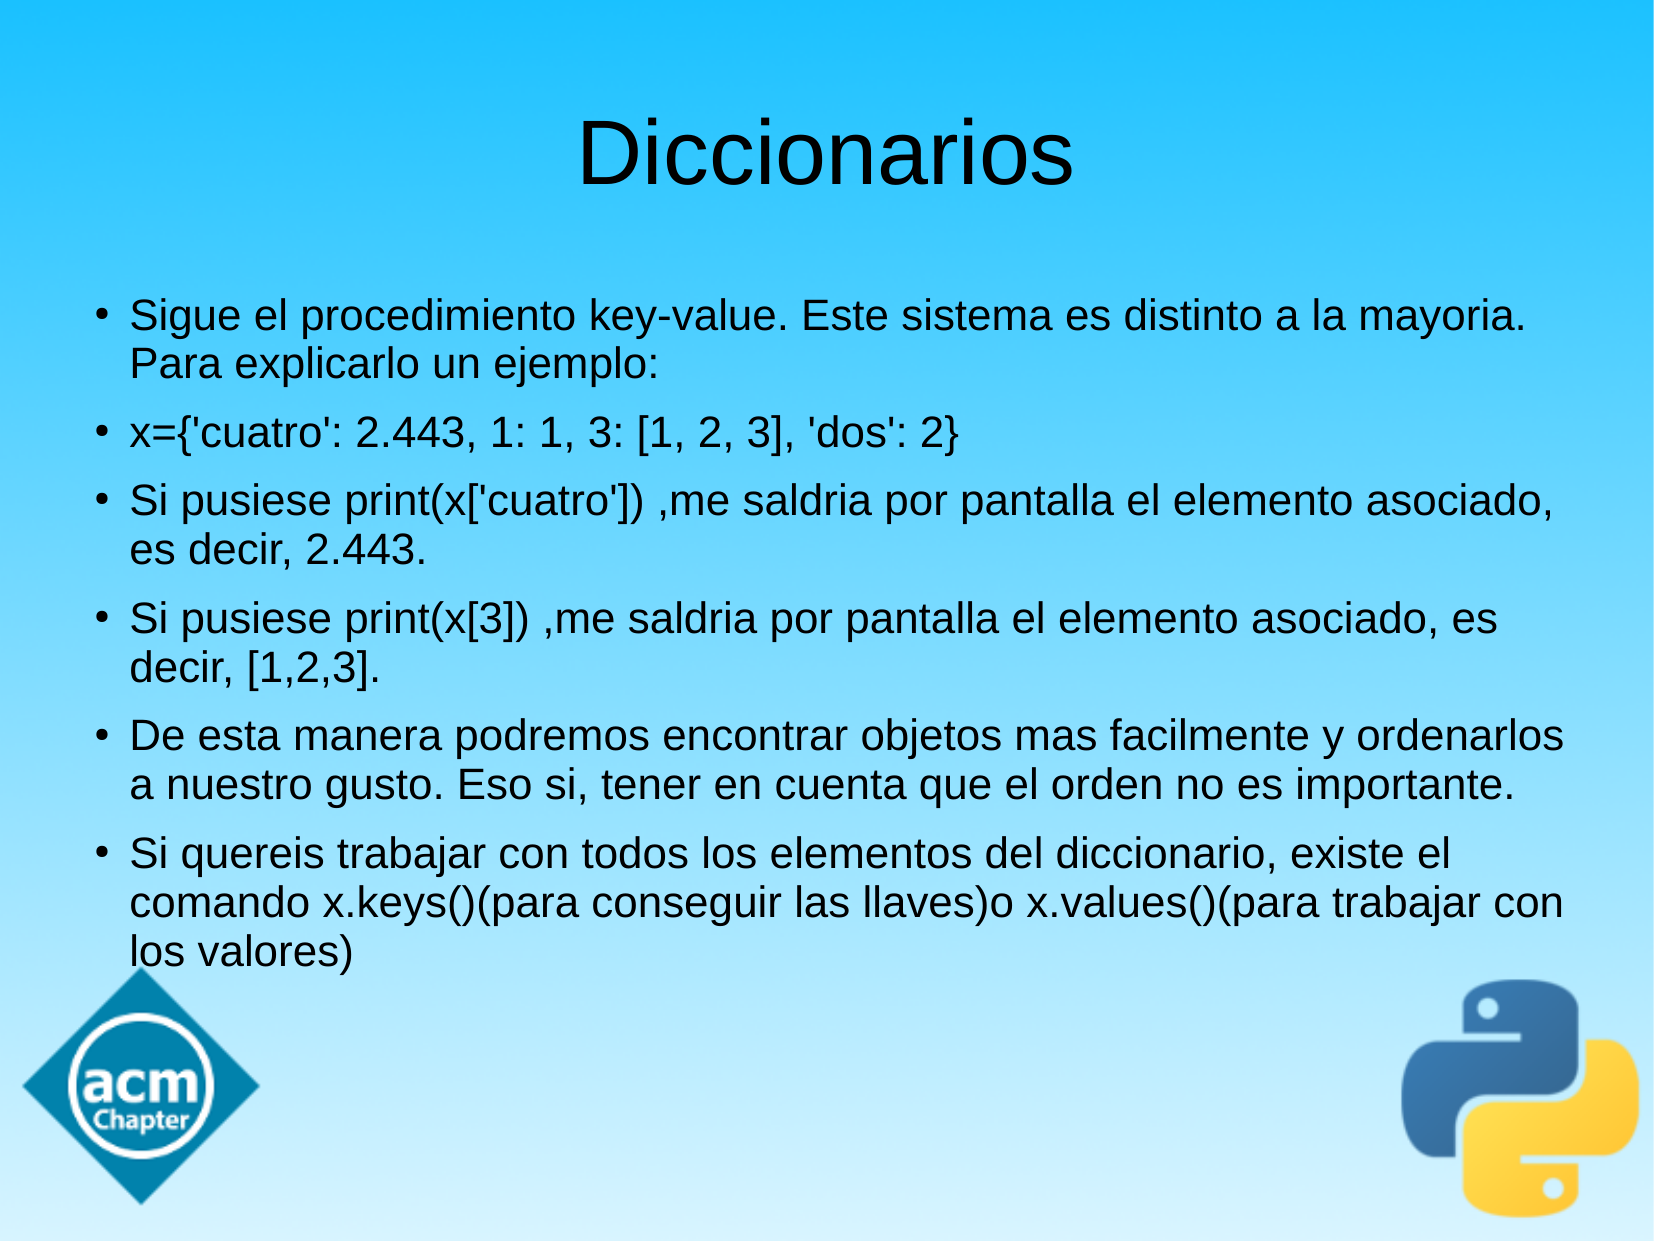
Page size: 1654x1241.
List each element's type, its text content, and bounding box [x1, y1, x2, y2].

picture [0, 0, 1654, 1241]
title Diccionarios [82, 49, 1571, 257]
list Sigue el procedimiento key-value. Este sistema es distinto a la mayoria. Para explicarlo un ejemplo: x={'cuatro': 2.443, 1: 1, 3: [1, 2, 3], 'dos': 2} Si pusiese print(x['cuatro']) ,me saldria por pantalla el elemento asociado, es decir, 2.443. Si pusiese print(x[3]) ,me saldria por pantalla el elemento asociado, es decir, [1,2,3]. De esta manera podremos encontrar objetos mas facilmente y ordenarlos a nuestro gusto. Eso si, tener en cuenta que el orden no es importante. Si quereis trabajar con todos los elementos del diccionario, existe el comando x.keys()(para conseguir las llaves)o x.values()(para trabajar con los valores) [82, 290, 1571, 1010]
